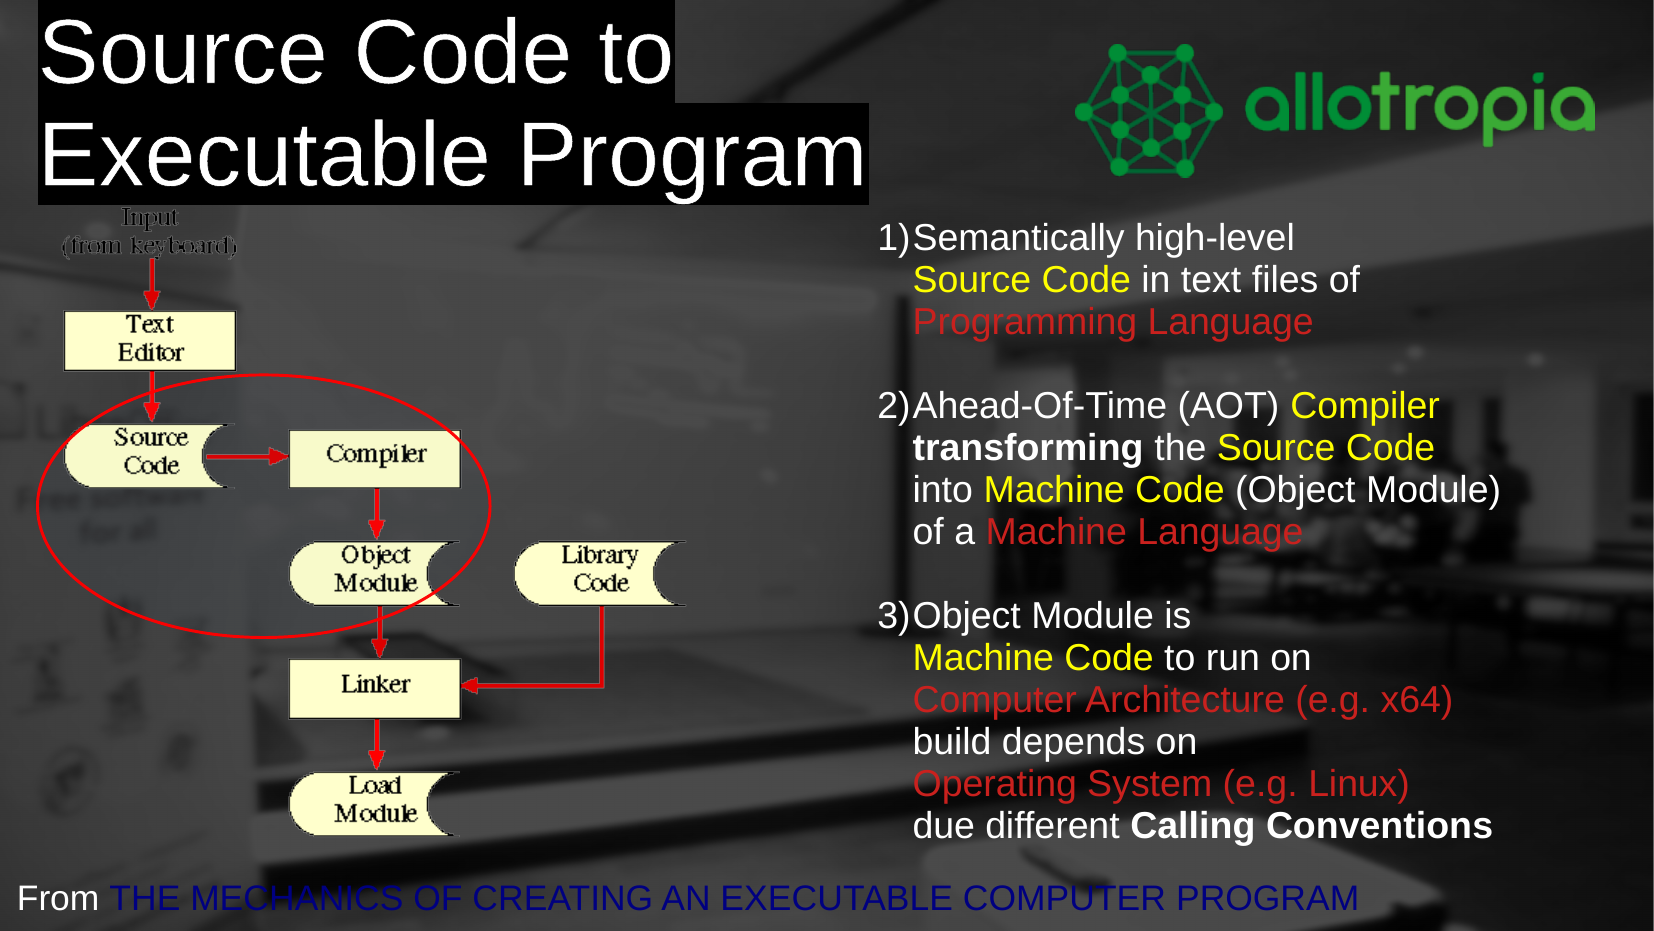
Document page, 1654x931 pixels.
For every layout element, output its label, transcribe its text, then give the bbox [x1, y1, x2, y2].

picture [0, 0, 1654, 931]
text_box [37, 374, 491, 638]
text_box From THE MECHANICS OF CREATING AN EXECUTABLE COMPUTER PROGRAM [2, 871, 1653, 926]
title Source Code to Executable Program [37, 0, 1190, 206]
text_box Semantically high-level Source Code in text files of Programming Language Ahead-Of-Time (AOT) Compiler transforming the Source Code into Machine Code (Object Module) of a Machine Language Object Module is Machine Code to run on Computer Architecture (e.g. x64) build depends on Operating System (e.g. Linux) due different Calling Conventions [862, 209, 1538, 854]
